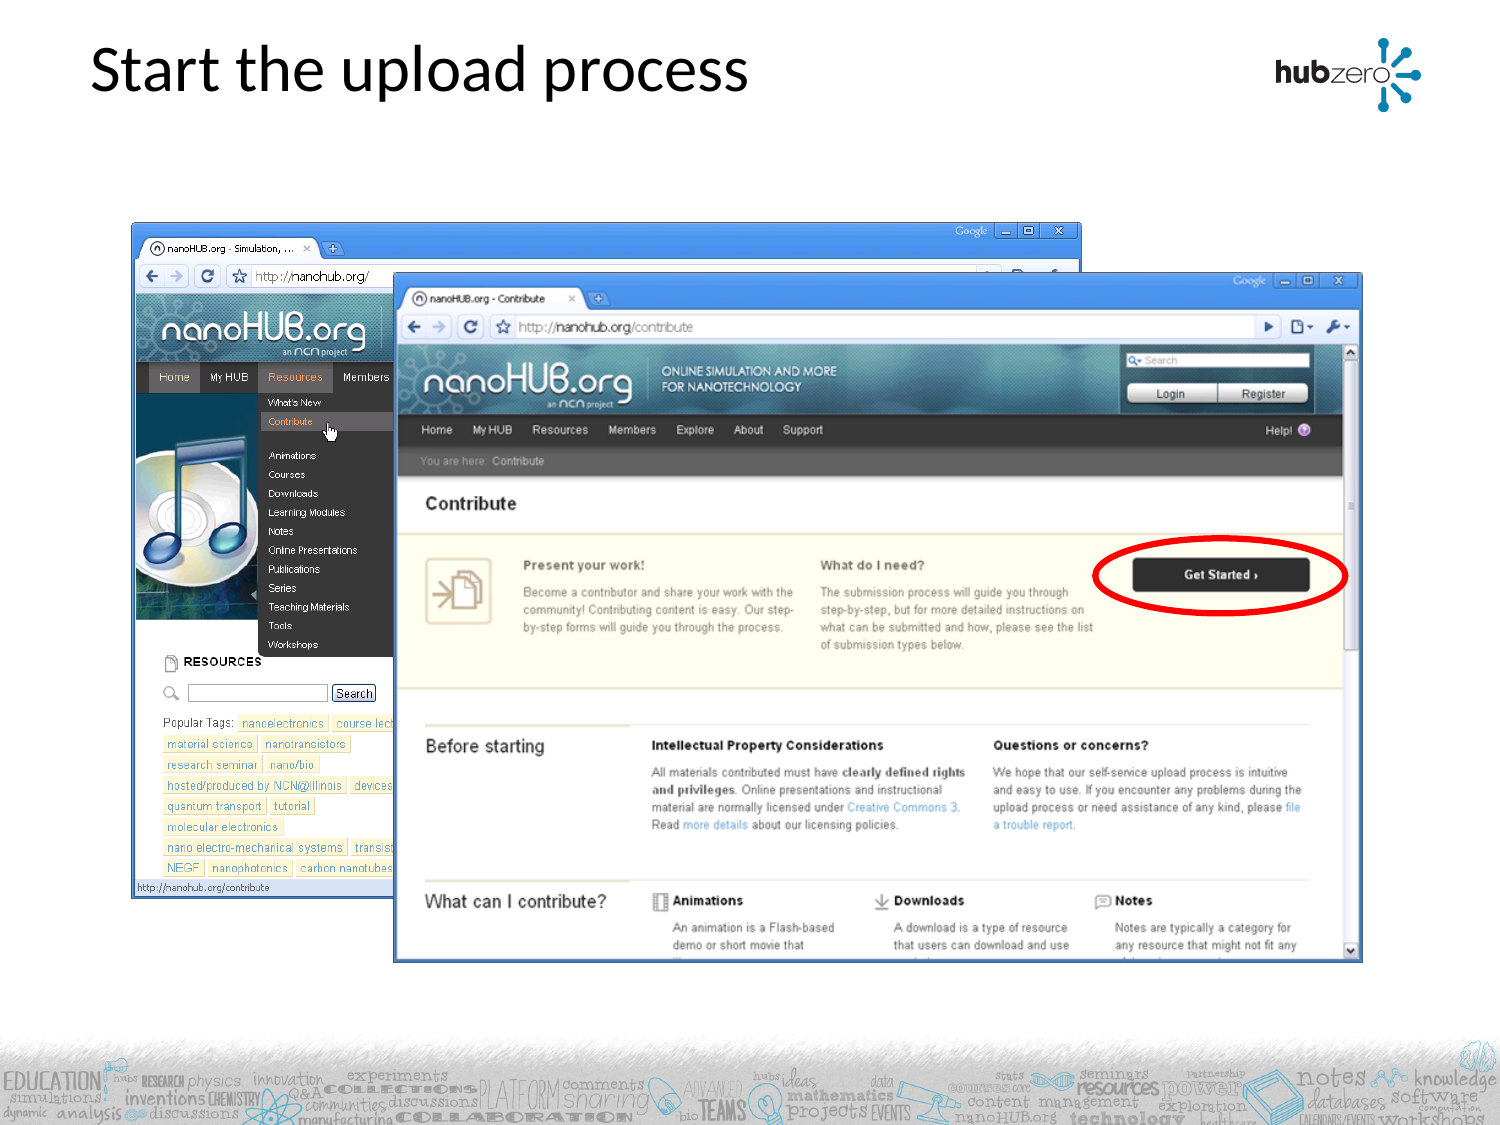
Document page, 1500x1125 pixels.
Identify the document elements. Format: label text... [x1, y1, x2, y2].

picture [131, 222, 1363, 963]
picture [0, 1034, 1500, 1125]
title Start the upload process [75, 12, 1249, 118]
picture [1272, 35, 1424, 115]
